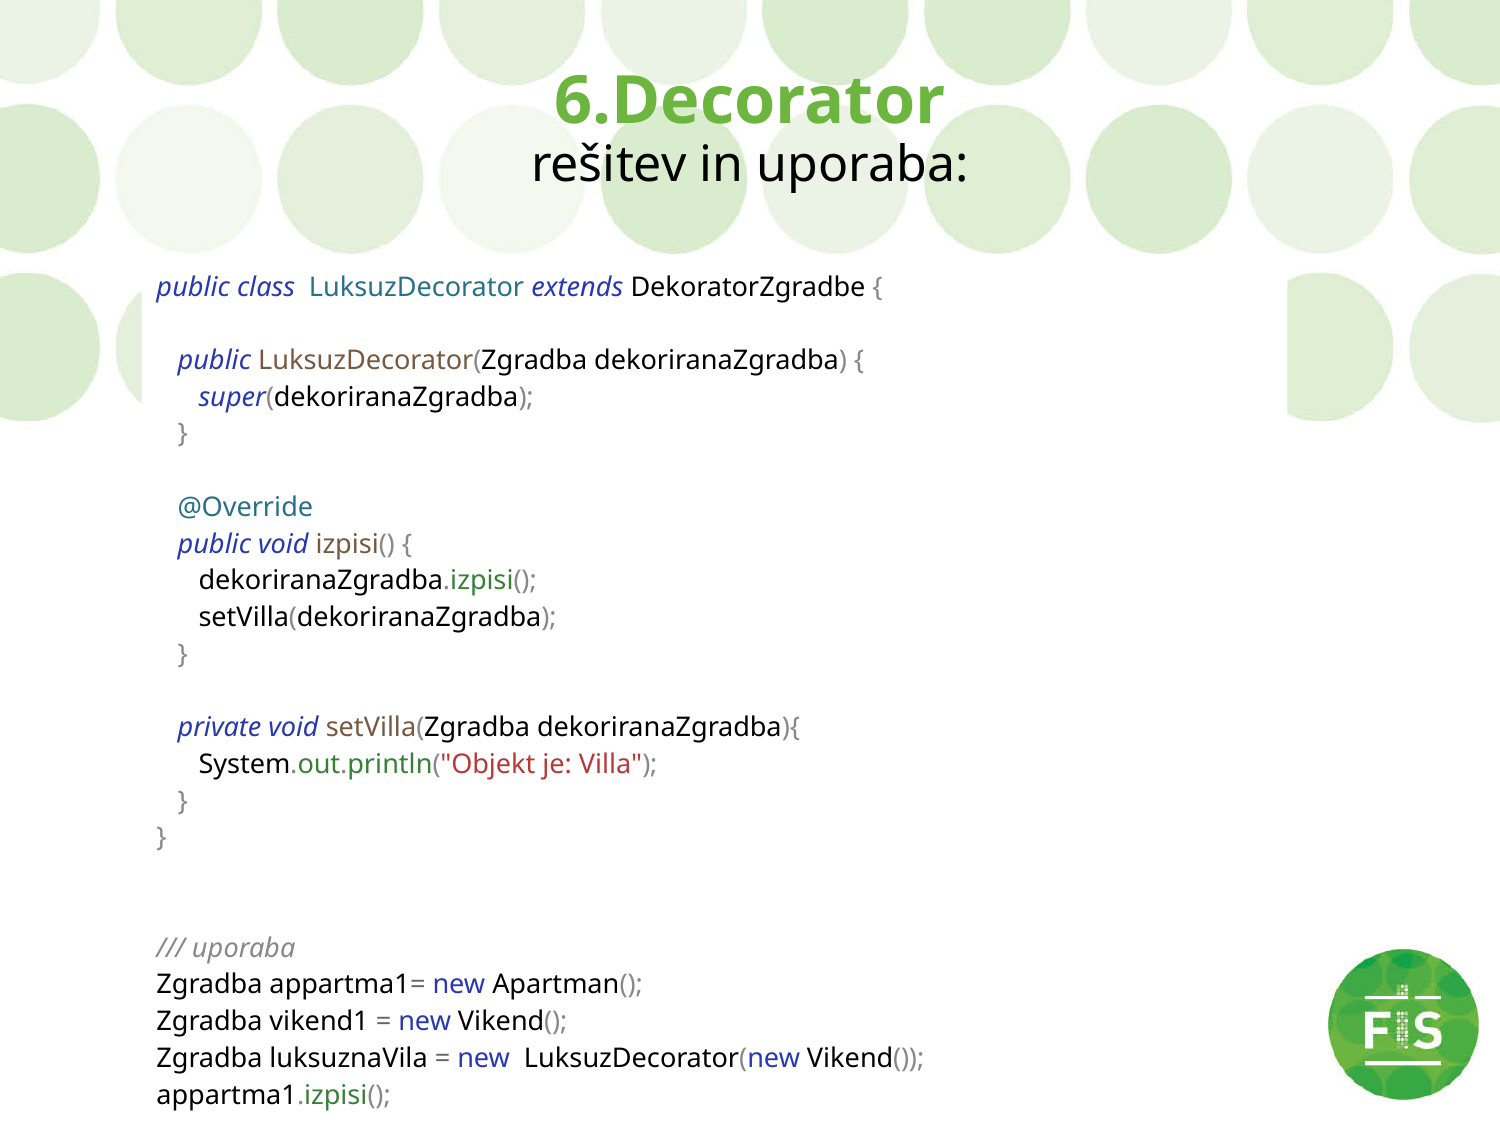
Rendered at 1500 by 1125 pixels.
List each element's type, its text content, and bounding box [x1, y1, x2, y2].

text_box public class LuksuzDecorator extends DekoratorZgradbe { public LuksuzDecorator(Zgradba dekoriranaZgradba) { super(dekoriranaZgradba); } @Override public void izpisi() { dekoriranaZgradba.izpisi(); setVilla(dekoriranaZgradba); } private void setVilla(Zgradba dekoriranaZgradba){ System.out.println("Objekt je: Villa"); } } /// uporaba Zgradba appartma1= new Apartman(); Zgradba vikend1 = new Vikend(); Zgradba luksuznaVila = new LuksuzDecorator(new Vikend()); appartma1.izpisi(); [141, 259, 1288, 1026]
picture [0, 0, 1500, 1125]
title 6.Decorator rešitev in uporaba: [75, 59, 1425, 233]
